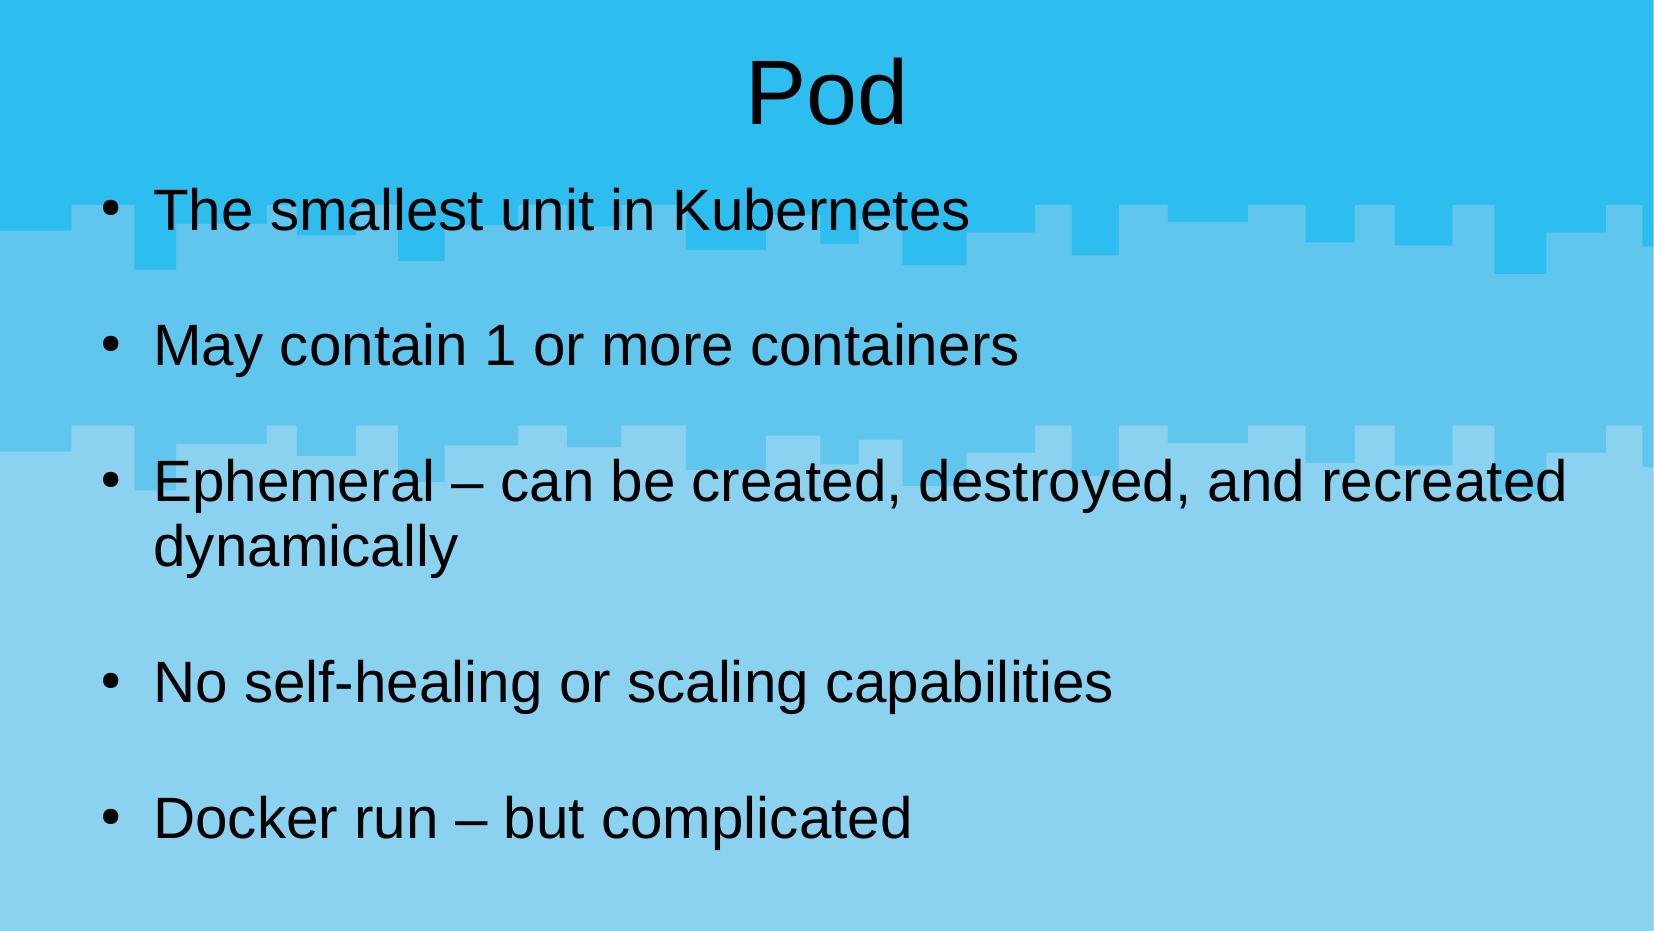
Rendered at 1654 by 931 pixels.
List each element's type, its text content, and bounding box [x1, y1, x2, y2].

picture [0, 0, 1654, 931]
list The smallest unit in Kubernetes May contain 1 or more containers Ephemeral – can be created, destroyed, and recreated dynamically No self-healing or scaling capabilities Docker run – but complicated [82, 177, 1571, 886]
title Pod [82, 37, 1571, 148]
